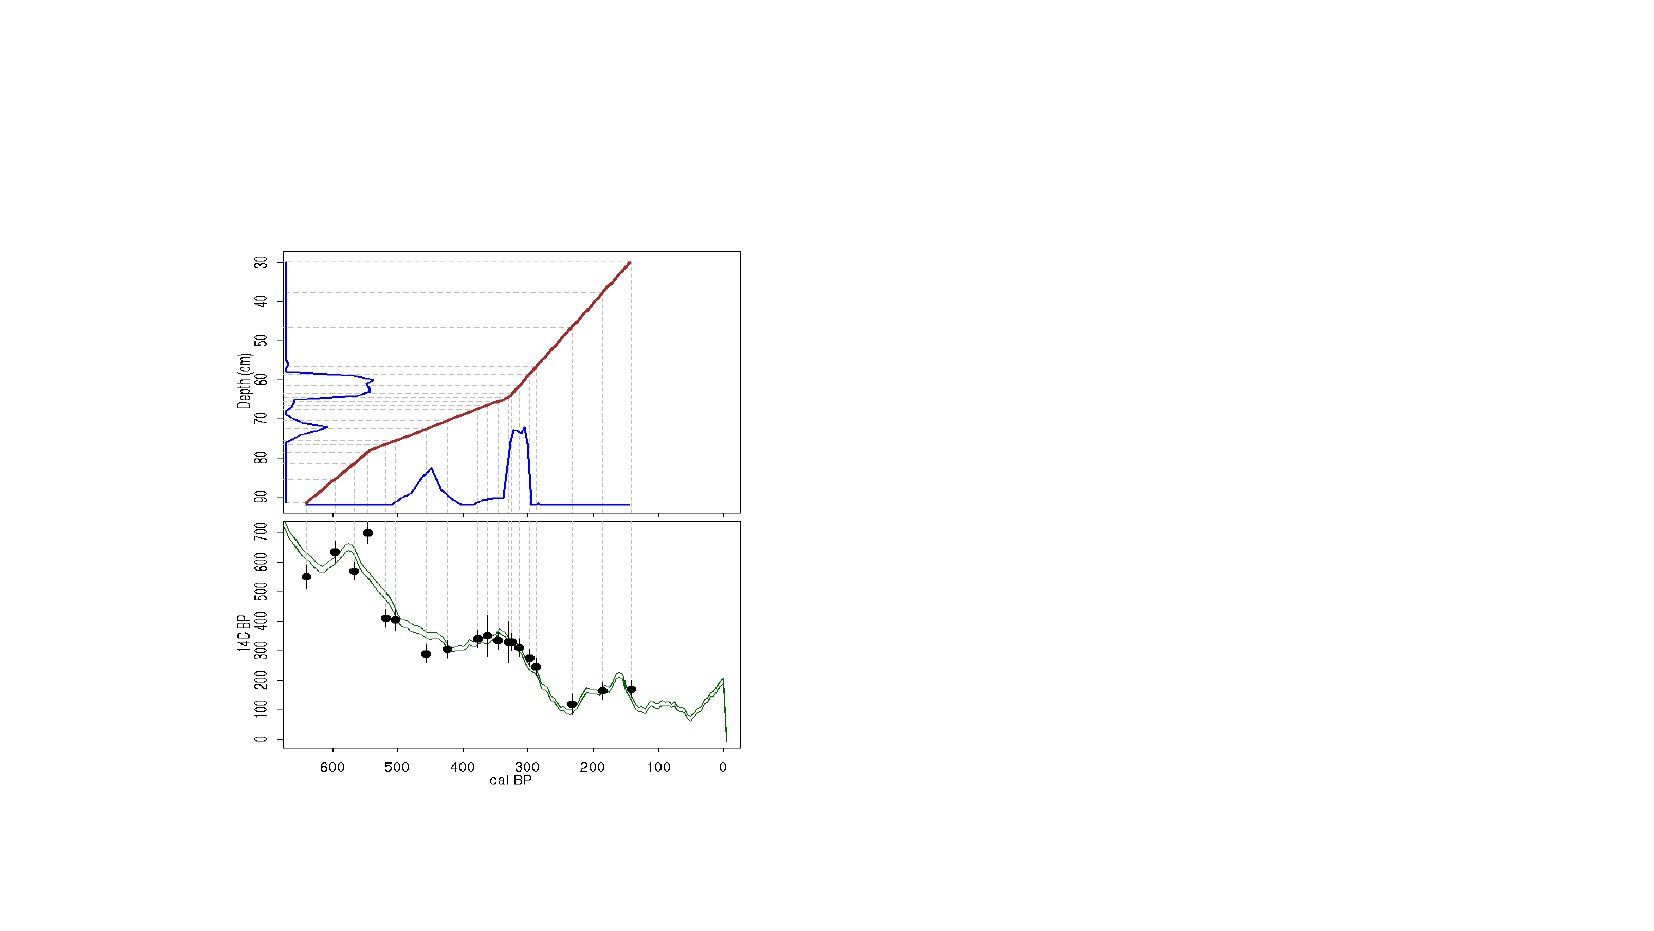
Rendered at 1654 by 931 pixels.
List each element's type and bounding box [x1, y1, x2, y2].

picture [224, 242, 753, 800]
